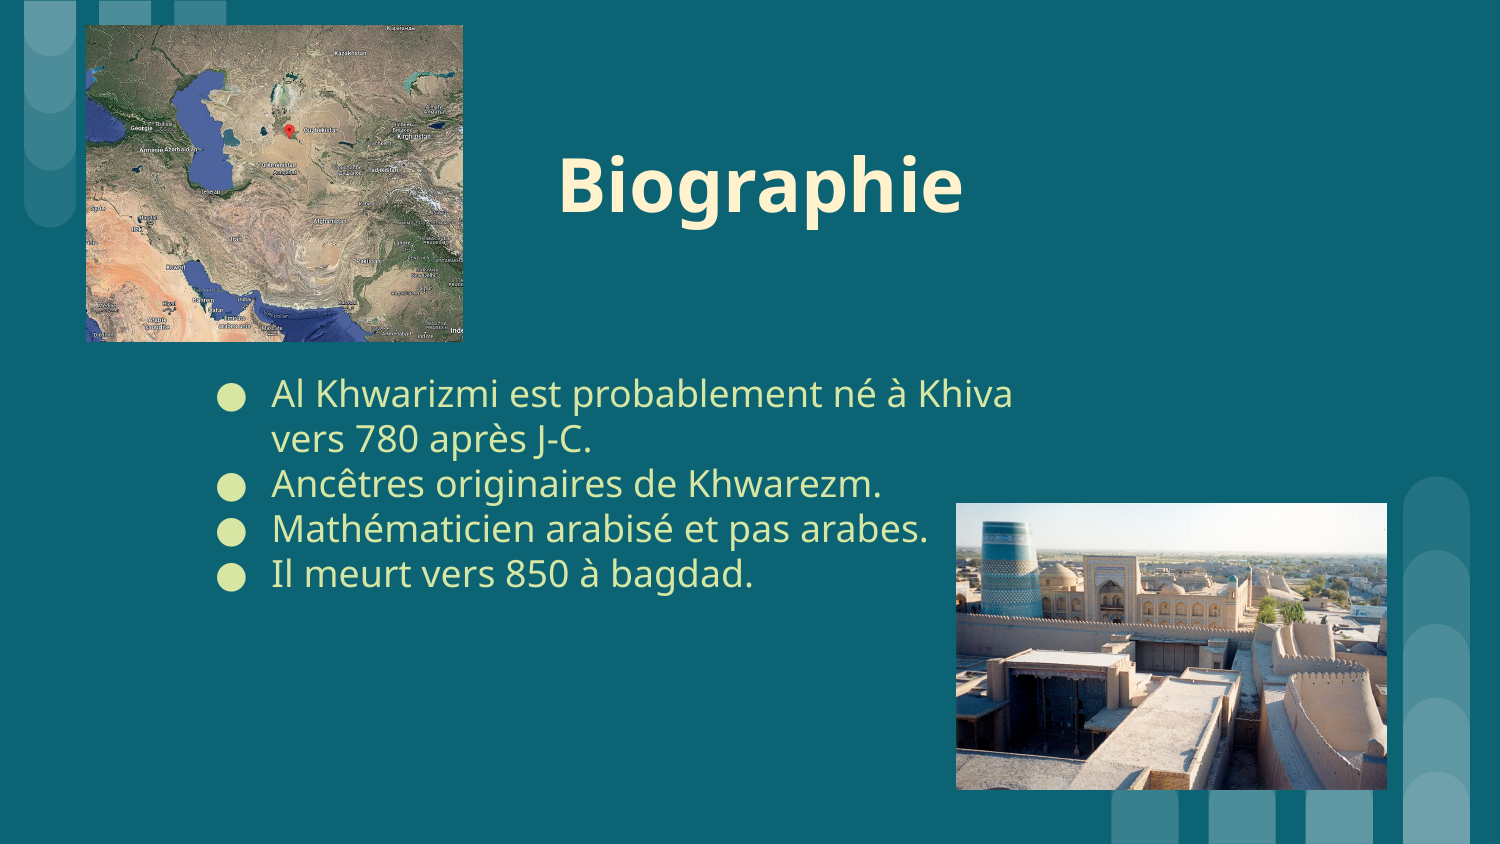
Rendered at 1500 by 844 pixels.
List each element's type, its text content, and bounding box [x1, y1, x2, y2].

text_box Al Khwarizmi est probablement né à Khiva vers 780 après J-C. Ancêtres originaires de Khwarezm. Mathématicien arabisé et pas arabes. Il meurt vers 850 à bagdad. [181, 355, 1078, 611]
picture [86, 25, 463, 342]
title Biographie [10, 6, 1500, 362]
picture [956, 503, 1387, 790]
